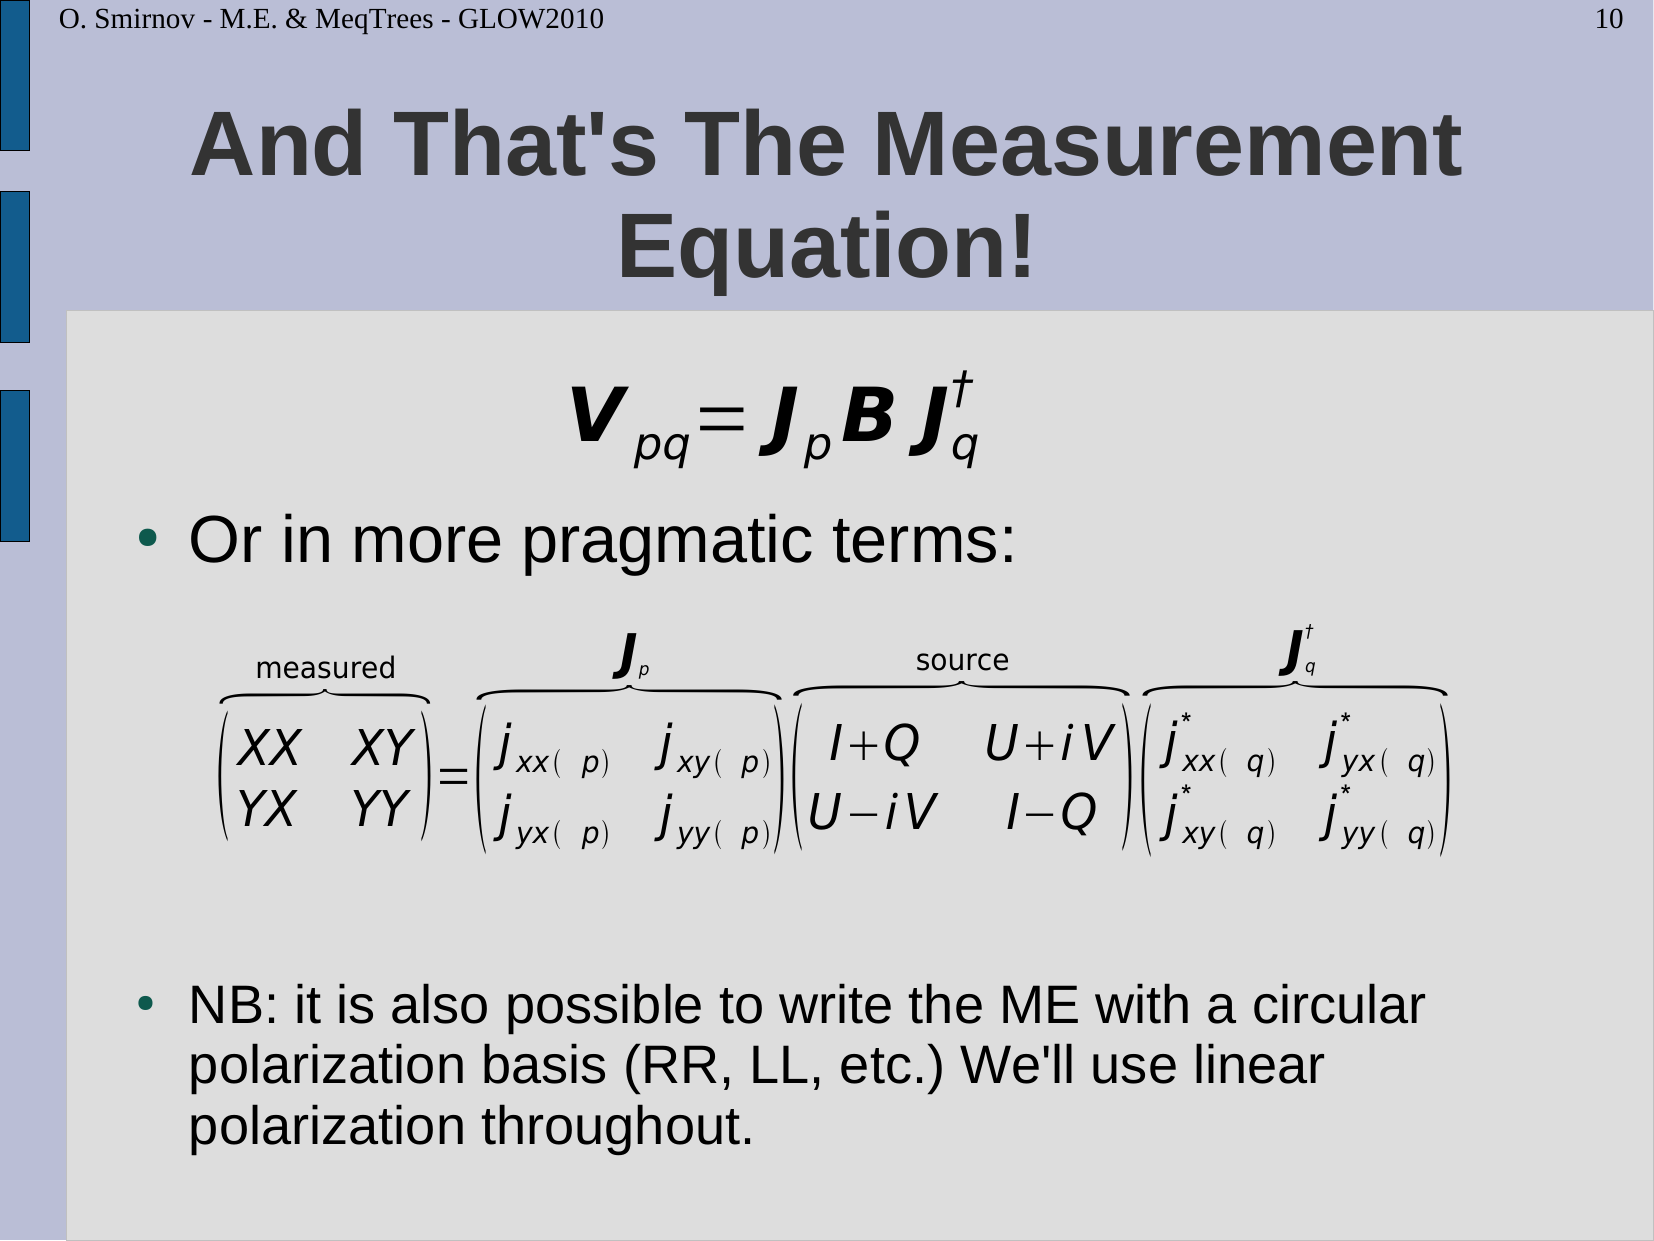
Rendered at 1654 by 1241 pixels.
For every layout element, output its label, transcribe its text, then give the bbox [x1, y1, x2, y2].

list NB: it is also possible to write the ME with a circular polarization basis (RR, LL, etc.) We'll use linear polarization throughout. [118, 974, 1531, 1157]
chart [560, 362, 986, 471]
list Or in more pragmatic terms: [118, 501, 1531, 621]
chart [210, 621, 1462, 859]
title And That's The Measurement Equation! [121, 91, 1534, 299]
